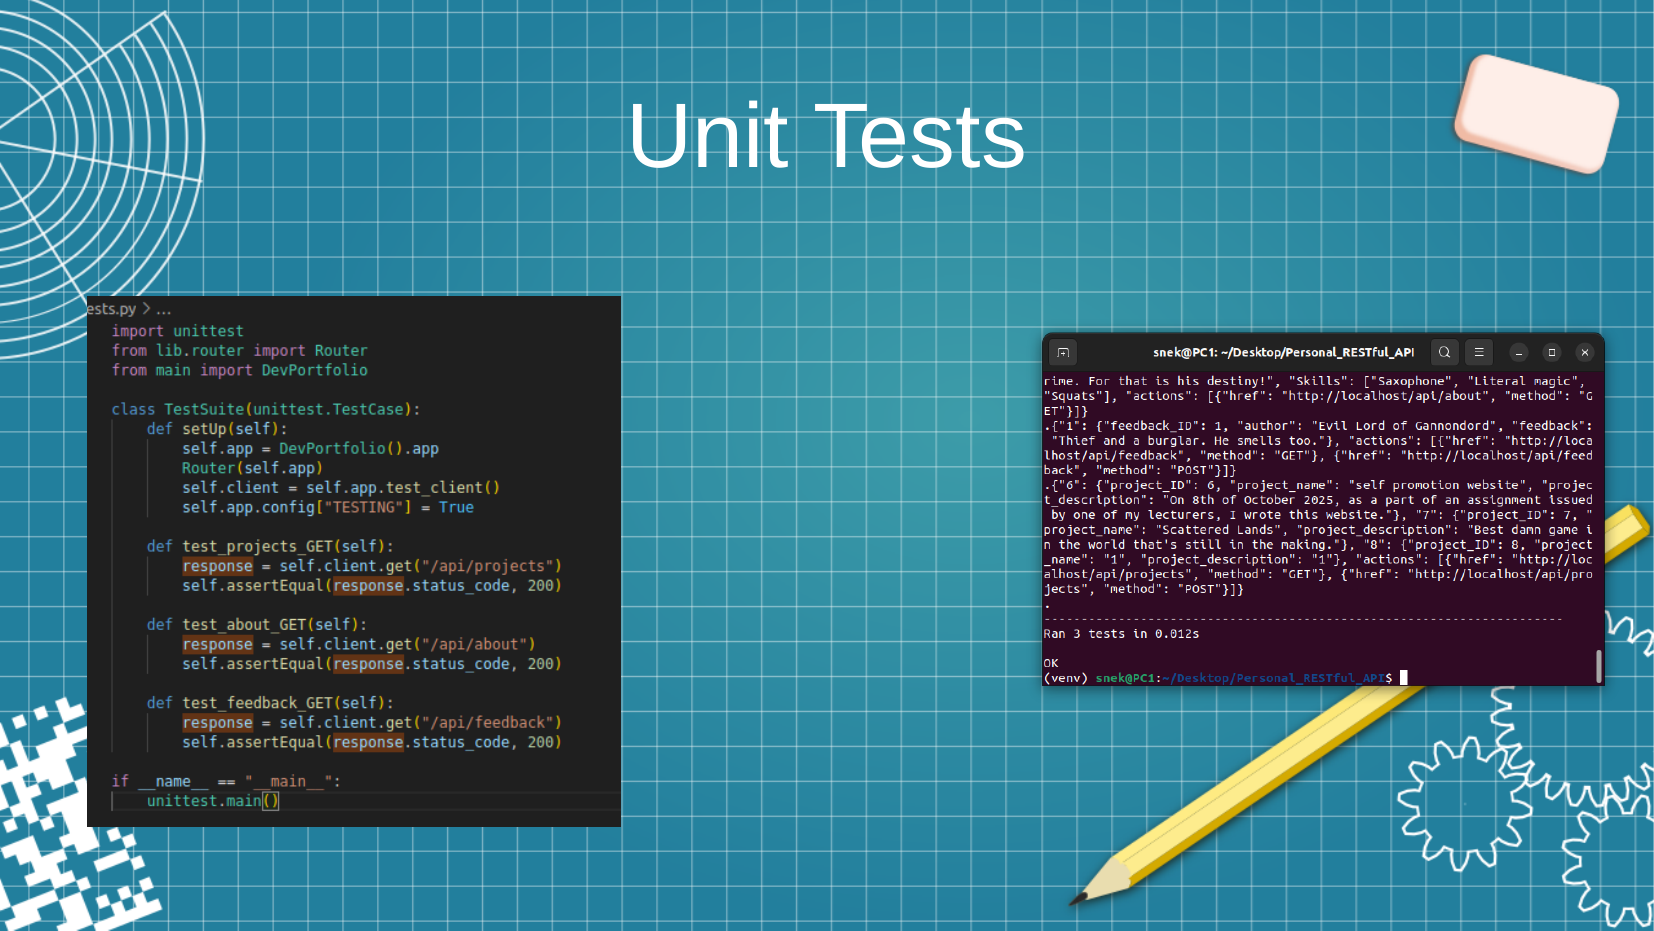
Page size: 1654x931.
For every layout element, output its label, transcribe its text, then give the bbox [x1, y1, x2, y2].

title Unit Tests [82, 29, 1571, 243]
picture [0, 0, 1654, 931]
